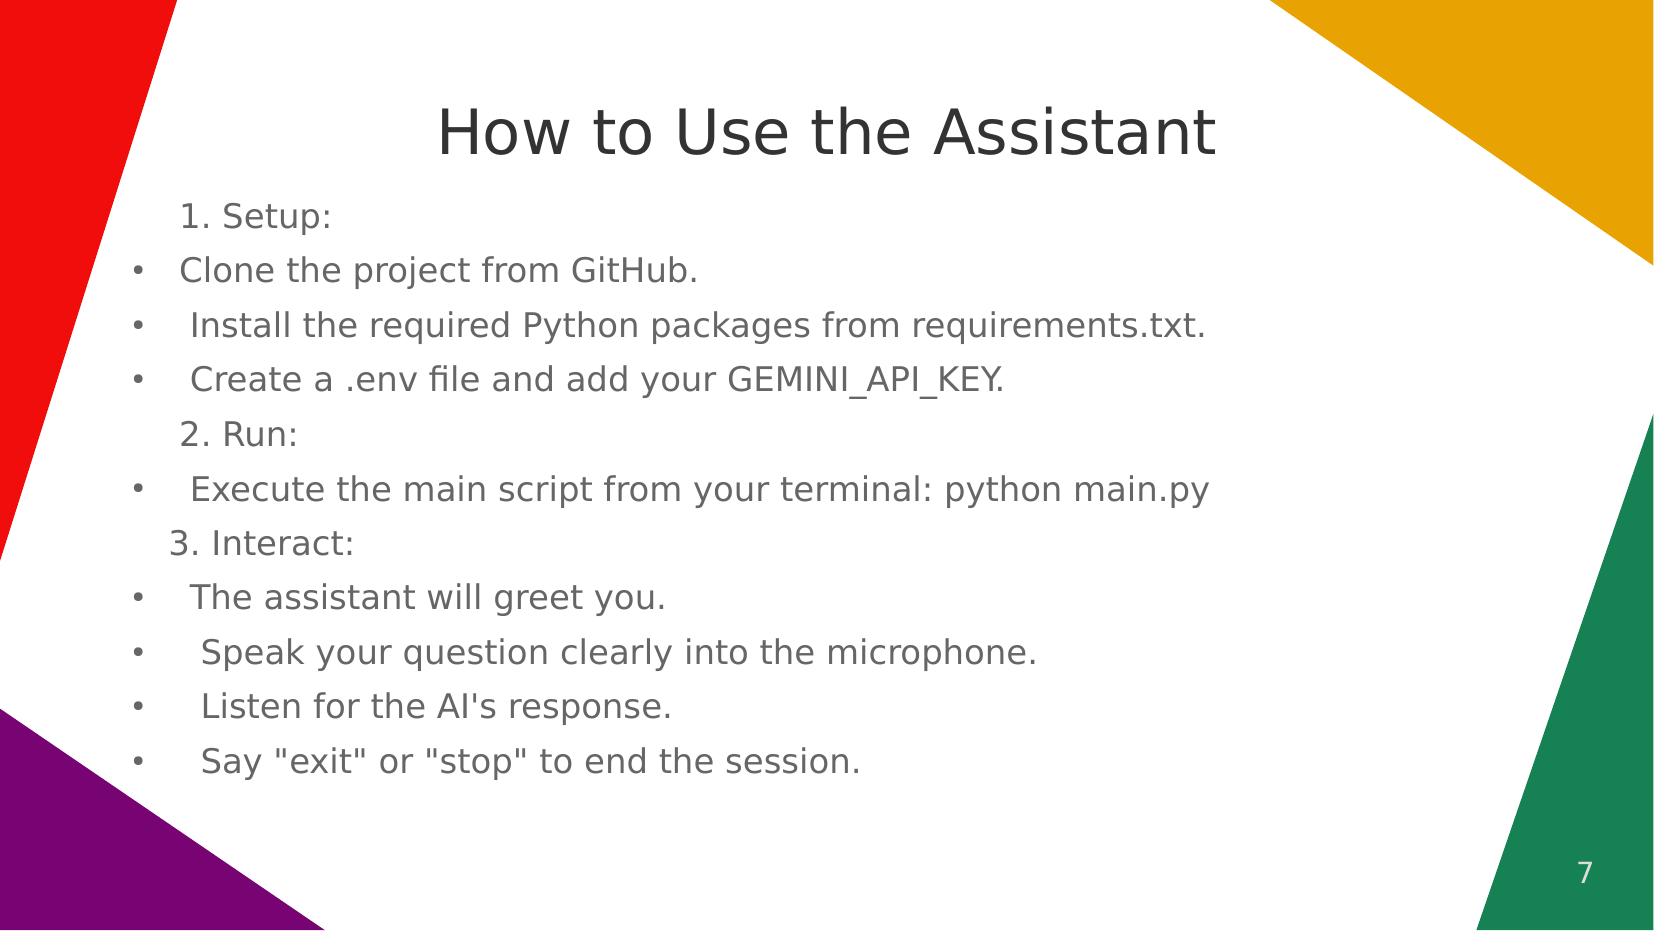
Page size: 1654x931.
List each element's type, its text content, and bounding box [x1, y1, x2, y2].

list 1. Setup: Clone the project from GitHub. Install the required Python packages from requirements.txt. Create a .env file and add your GEMINI_API_KEY. 2. Run: Execute the main script from your terminal: python main.py 3. Interact: The assistant will greet you. Speak your question clearly into the microphone. Listen for the AI's response. Say "exit" or "stop" to end the session. [120, 196, 1538, 788]
title How to Use the Assistant [118, 59, 1536, 207]
